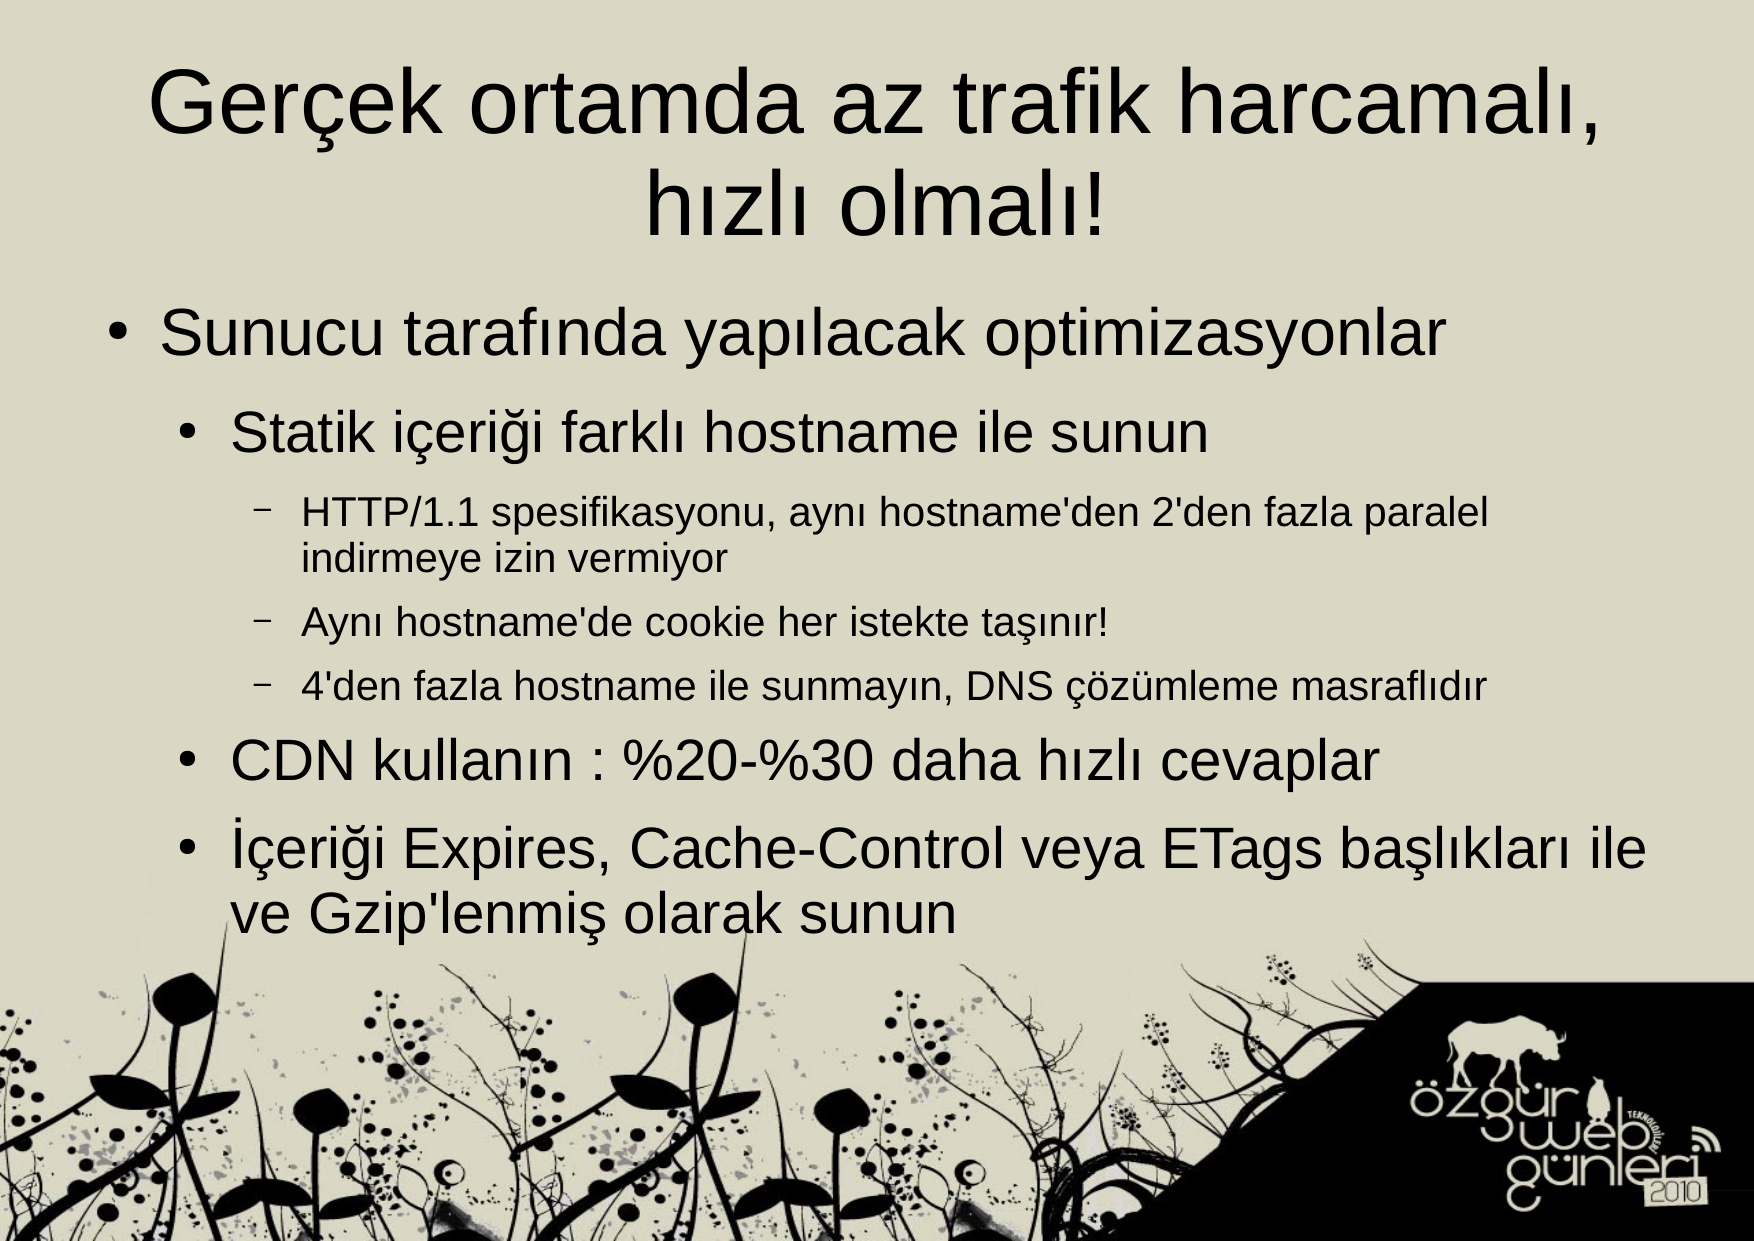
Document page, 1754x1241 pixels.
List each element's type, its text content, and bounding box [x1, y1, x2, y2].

list Sunucu tarafında yapılacak optimizasyonlar Statik içeriği farklı hostname ile sunun HTTP/1.1 spesifikasyonu, aynı hostname'den 2'den fazla paralel indirmeye izin vermiyor Aynı hostname'de cookie her istekte taşınır! 4'den fazla hostname ile sunmayın, DNS çözümleme masraflıdır CDN kullanın : %20-%30 daha hızlı cevaplar İçeriği Expires, Cache-Control veya ETags başlıkları ile ve Gzip'lenmiş olarak sunun [88, 295, 1668, 1114]
title Gerçek ortamda az trafik harcamalı, hızlı olmalı! [87, 50, 1667, 256]
picture [0, 0, 1754, 1241]
